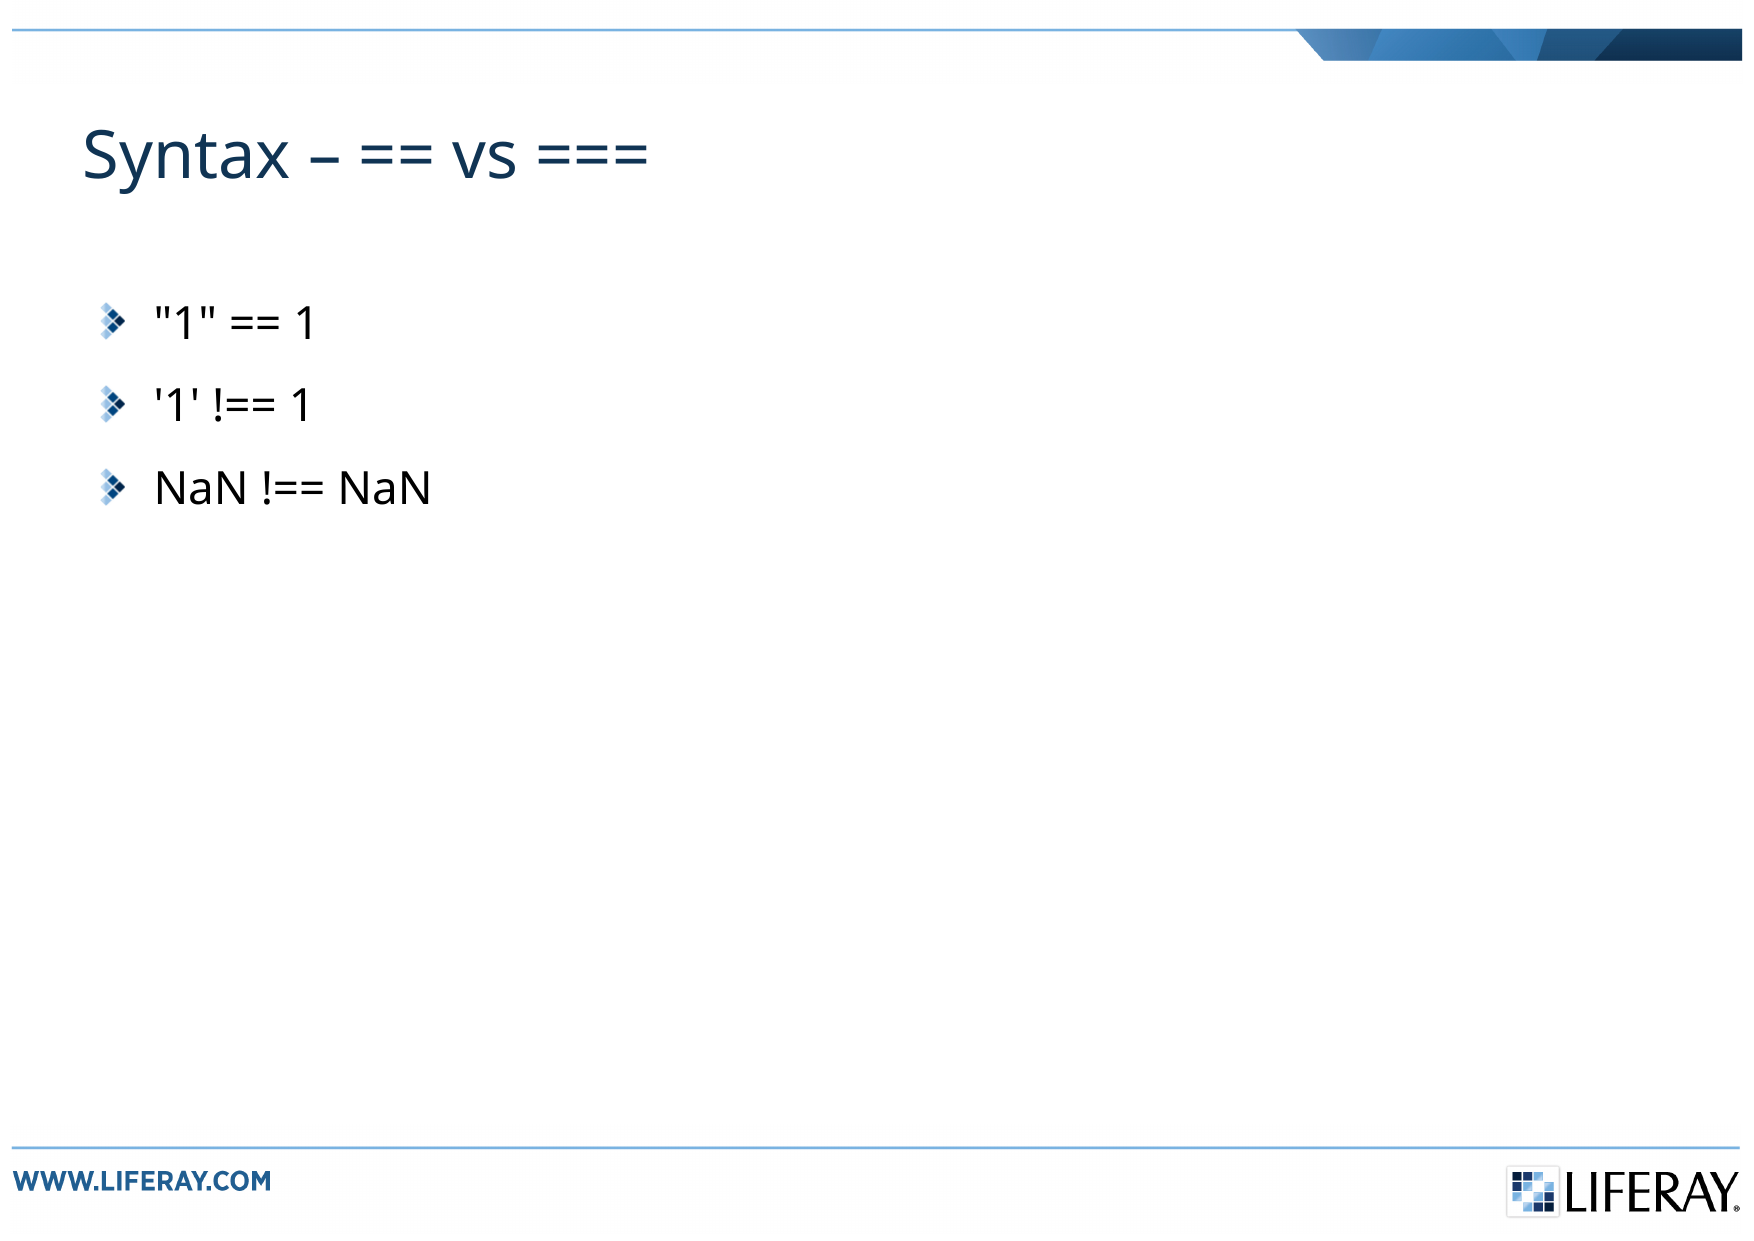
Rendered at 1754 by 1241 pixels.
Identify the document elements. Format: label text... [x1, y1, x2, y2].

title Syntax – == vs === [82, 49, 1571, 257]
picture [10, 1124, 1741, 1234]
list "1" == 1 '1' !== 1 NaN !== NaN [82, 290, 1571, 1010]
picture [12, 0, 1743, 84]
